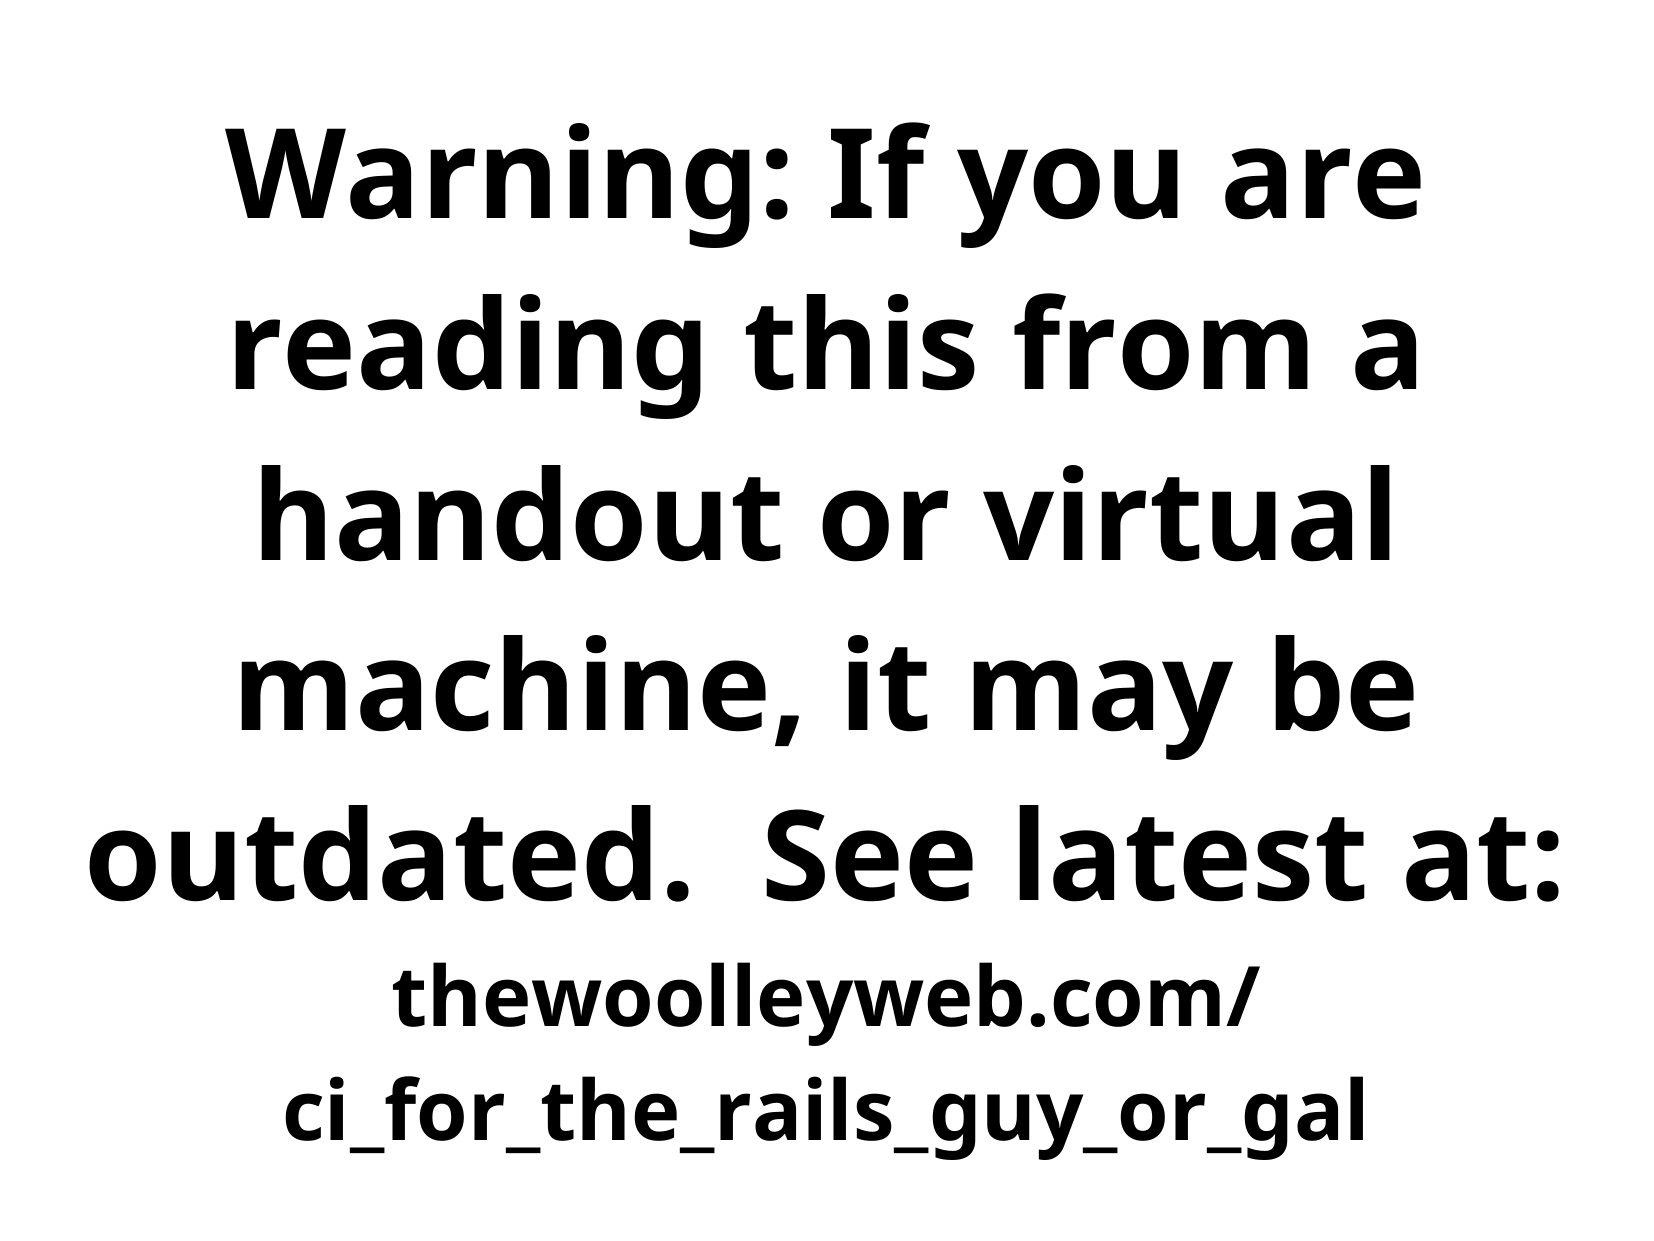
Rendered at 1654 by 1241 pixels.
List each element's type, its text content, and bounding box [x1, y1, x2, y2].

title Warning: If you are reading this from a handout or virtual machine, it may be outdated. See latest at: thewoolleyweb.com/ ci_for_the_rails_guy_or_gal [82, 49, 1571, 1201]
